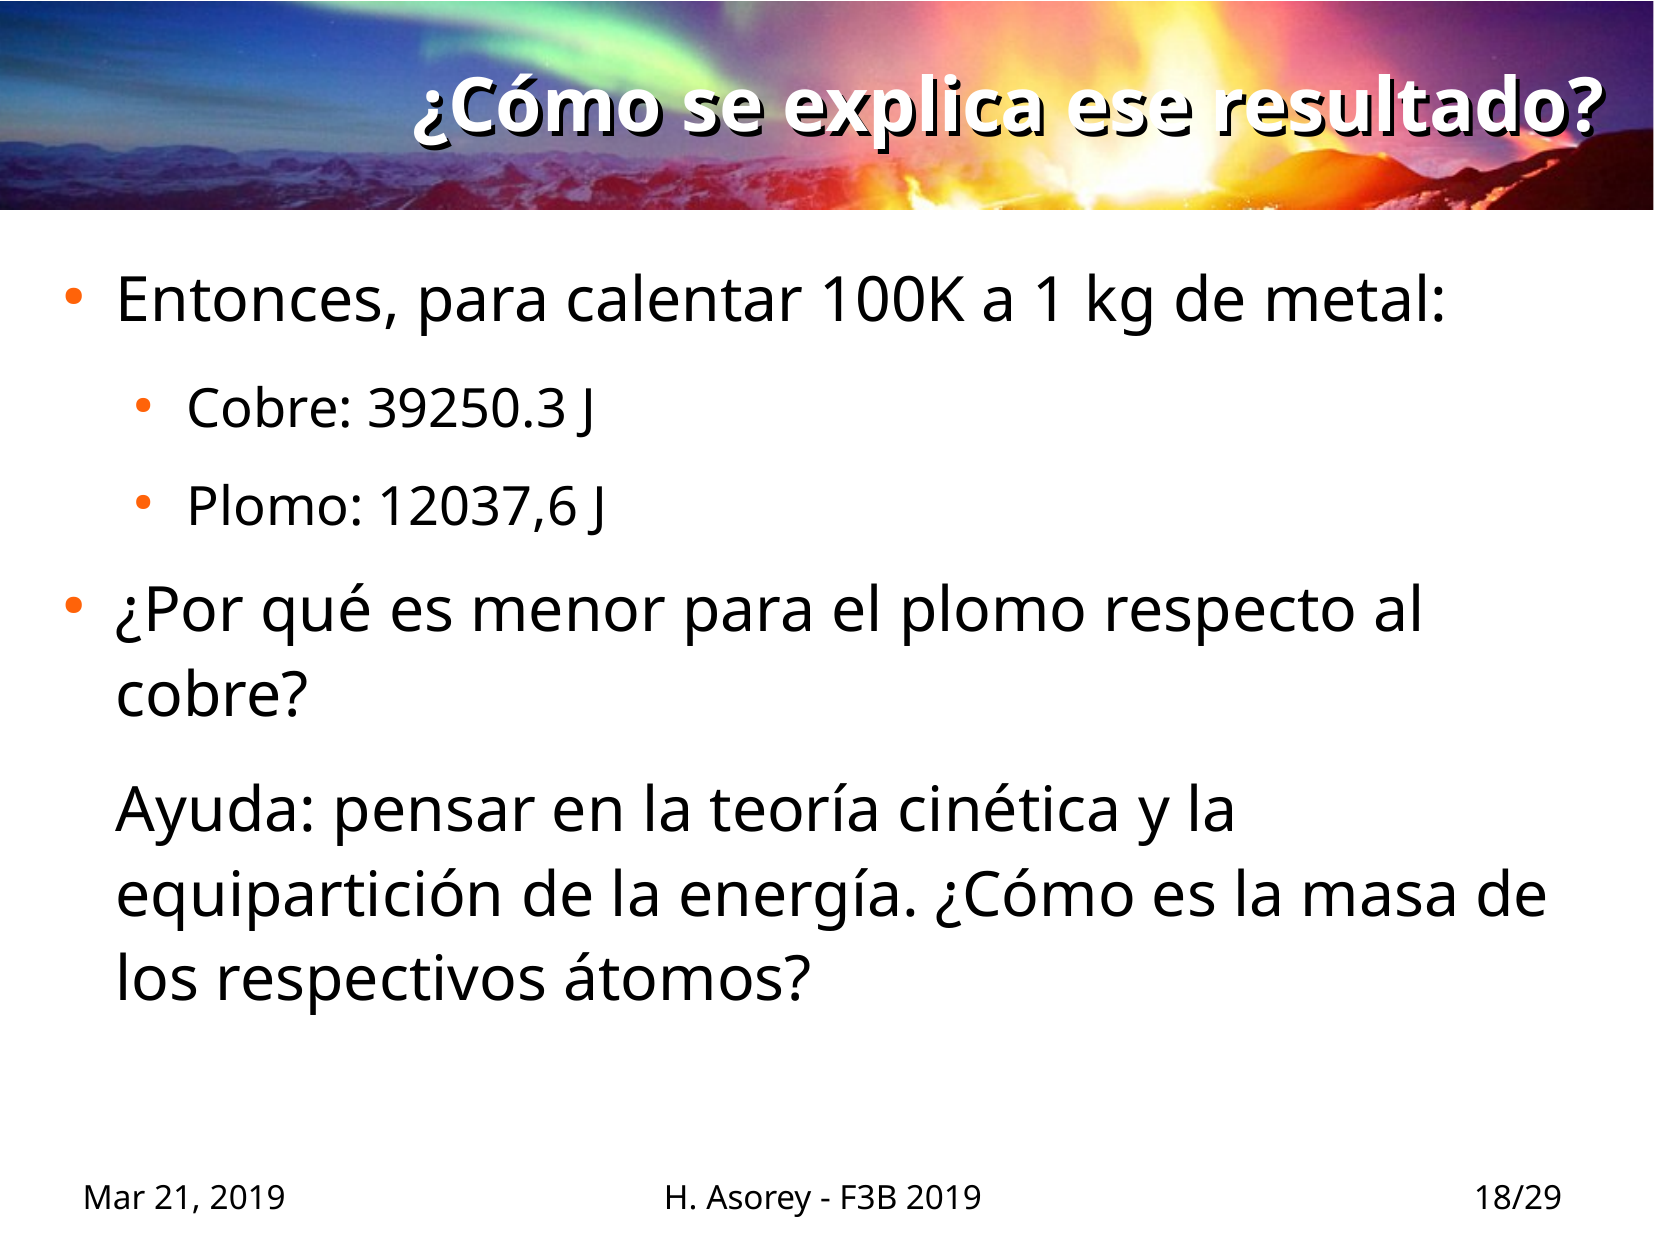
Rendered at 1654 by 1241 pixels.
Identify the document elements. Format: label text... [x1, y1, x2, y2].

list Entonces, para calentar 100K a 1 kg de metal: Cobre: 39250.3 J Plomo: 12037,6 J ¿Por qué es menor para el plomo respecto al cobre? Ayuda: pensar en la teoría cinética y la equipartición de la energía. ¿Cómo es la masa de los respectivos átomos? [45, 255, 1606, 1156]
picture [0, 1, 1654, 210]
title ¿Cómo se explica ese resultado? [45, 15, 1606, 191]
